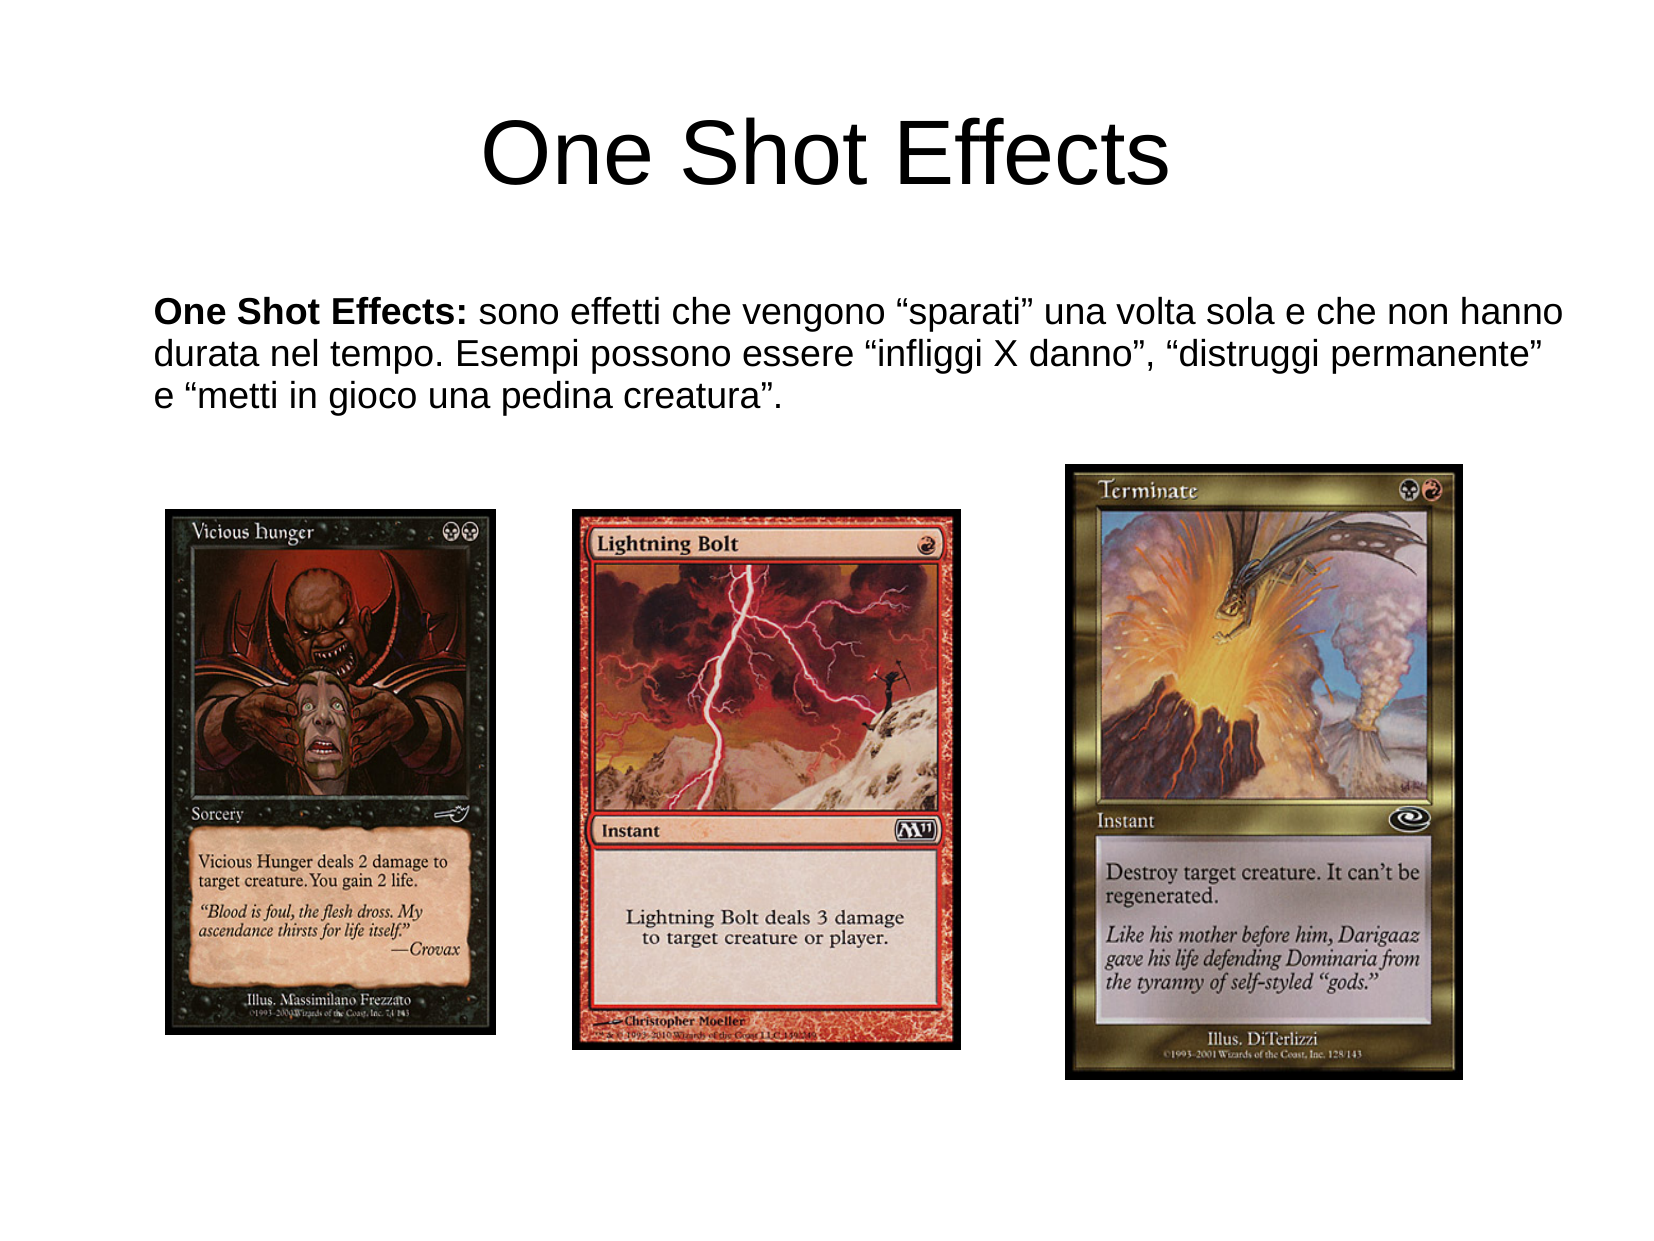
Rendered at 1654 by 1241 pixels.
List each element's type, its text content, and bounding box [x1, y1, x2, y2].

list One Shot Effects: sono effetti che vengono “sparati” una volta sola e che non hanno durata nel tempo. Esempi possono essere “infliggi X danno”, “distruggi permanente” e “metti in gioco una pedina creatura”. [82, 290, 1571, 1010]
picture [572, 509, 961, 1051]
title One Shot Effects [82, 49, 1571, 257]
picture [165, 509, 496, 1036]
picture [1065, 464, 1463, 1081]
